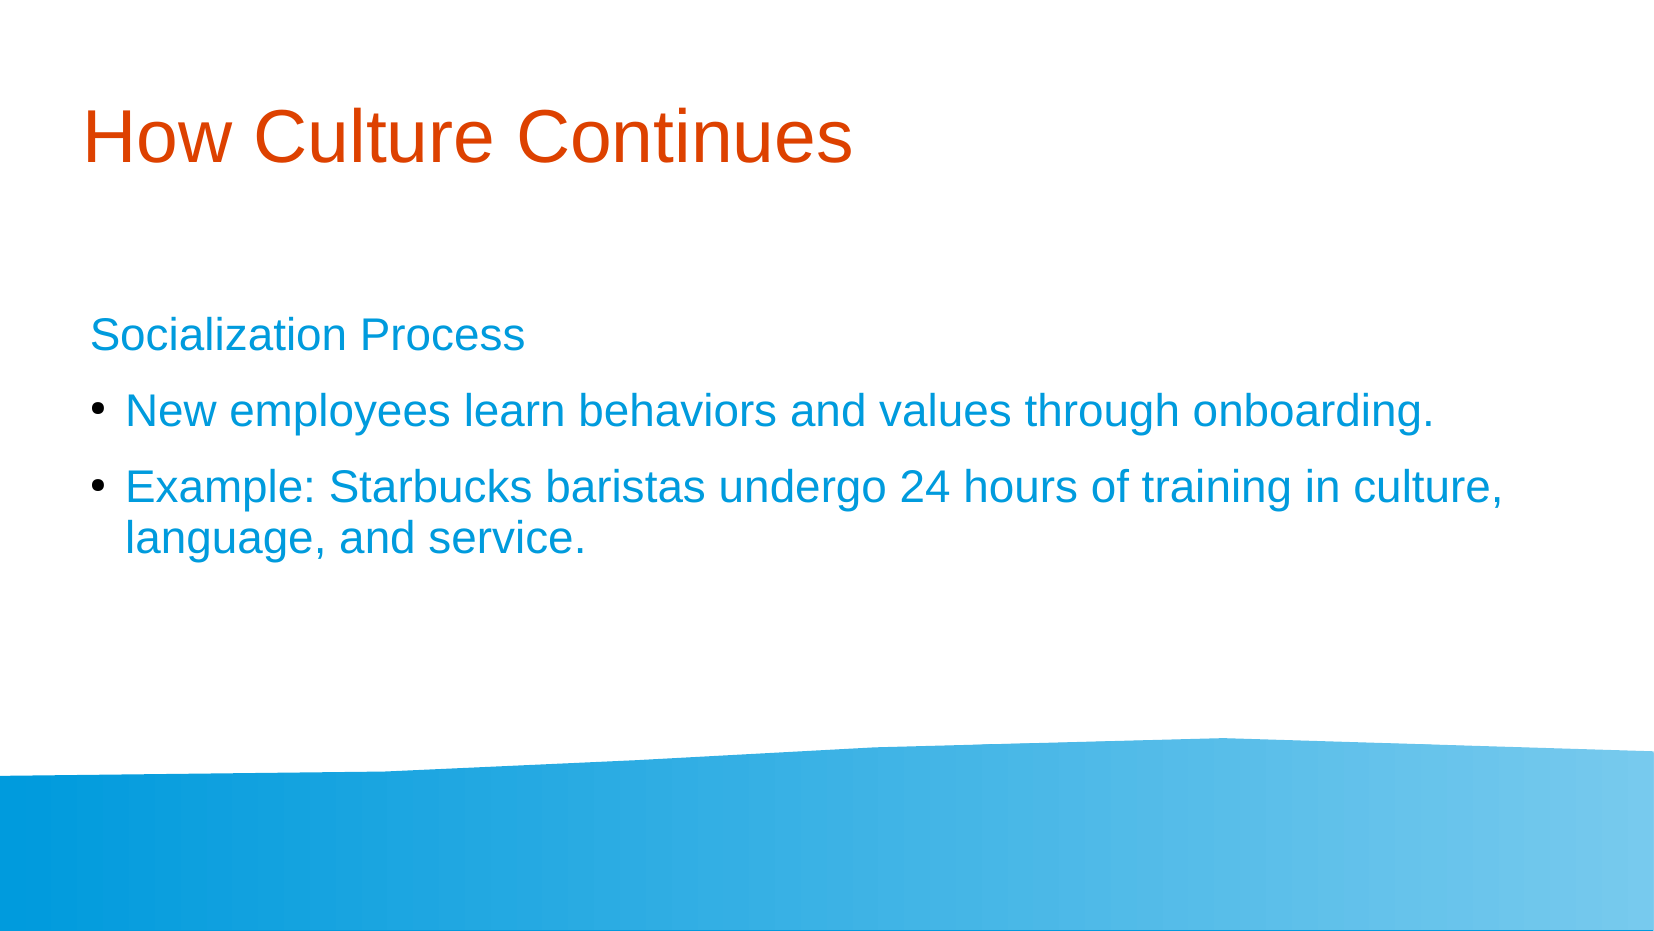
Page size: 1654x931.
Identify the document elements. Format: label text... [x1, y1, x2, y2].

text_box Socialization Process New employees learn behaviors and values through onboarding. Example: Starbucks baristas undergo 24 hours of training in culture, language, and service. [75, 225, 1613, 751]
title How Culture Continues [23, 47, 1501, 226]
